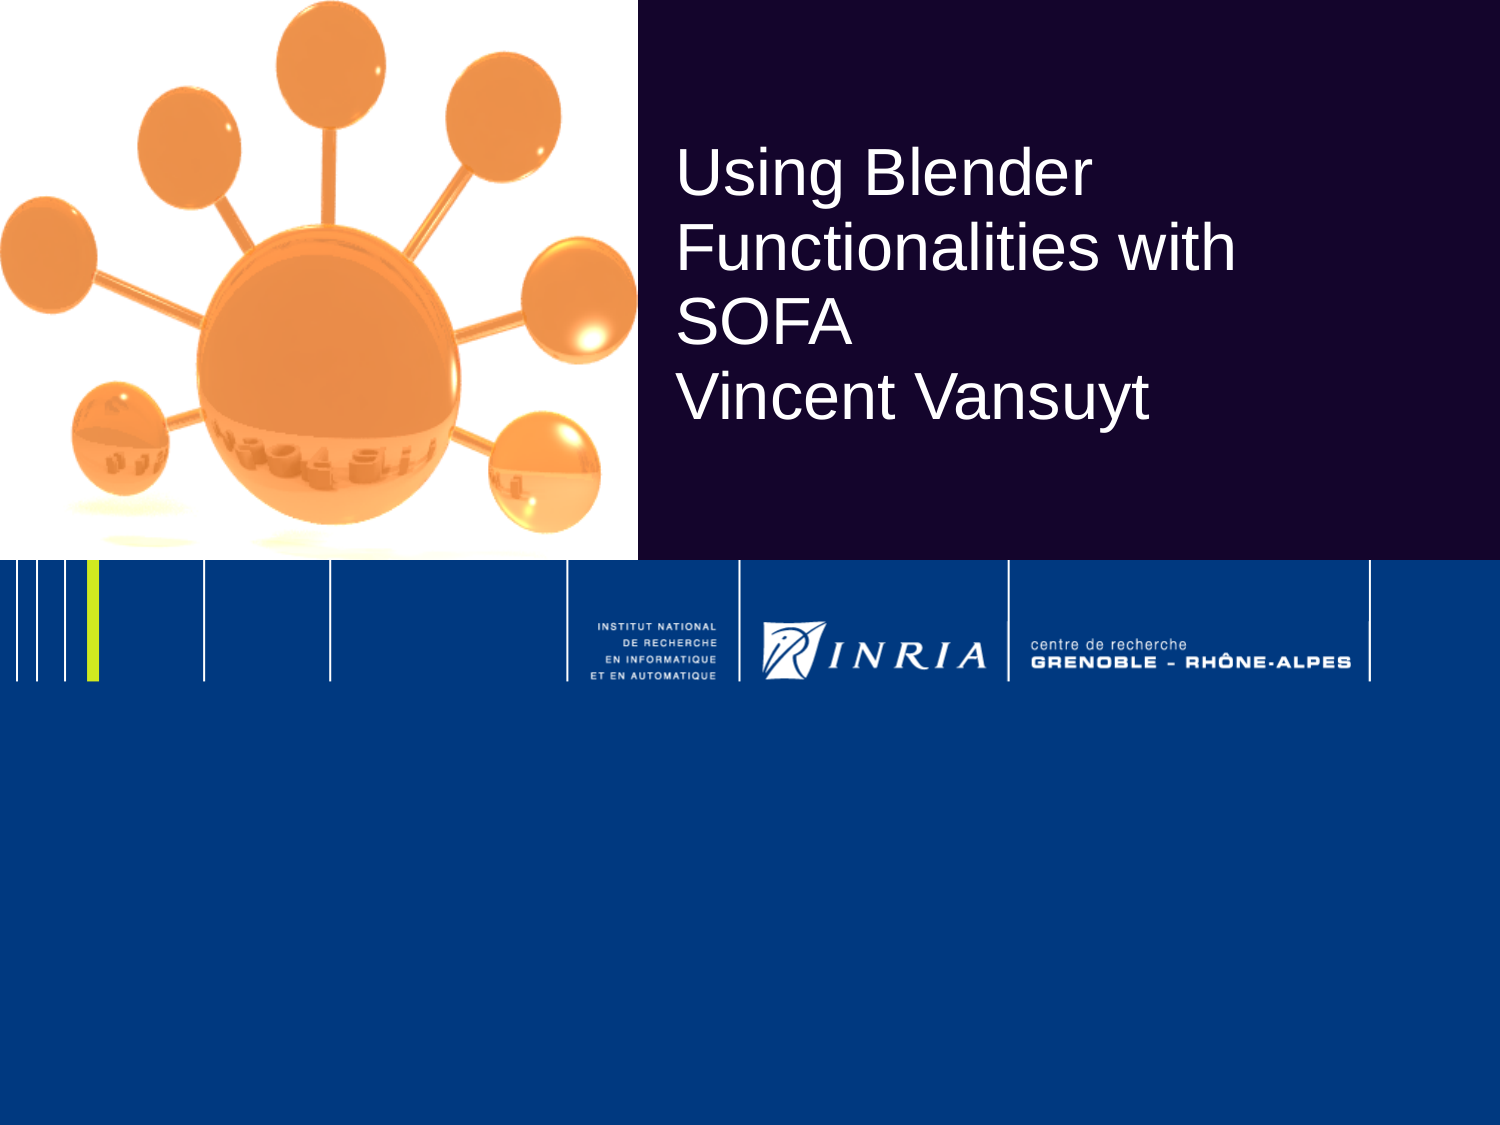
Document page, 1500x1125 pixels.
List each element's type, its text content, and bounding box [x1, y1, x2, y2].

picture [0, 0, 1500, 1125]
title Using Blender Functionalities with SOFA Vincent Vansuyt [675, 41, 1426, 528]
